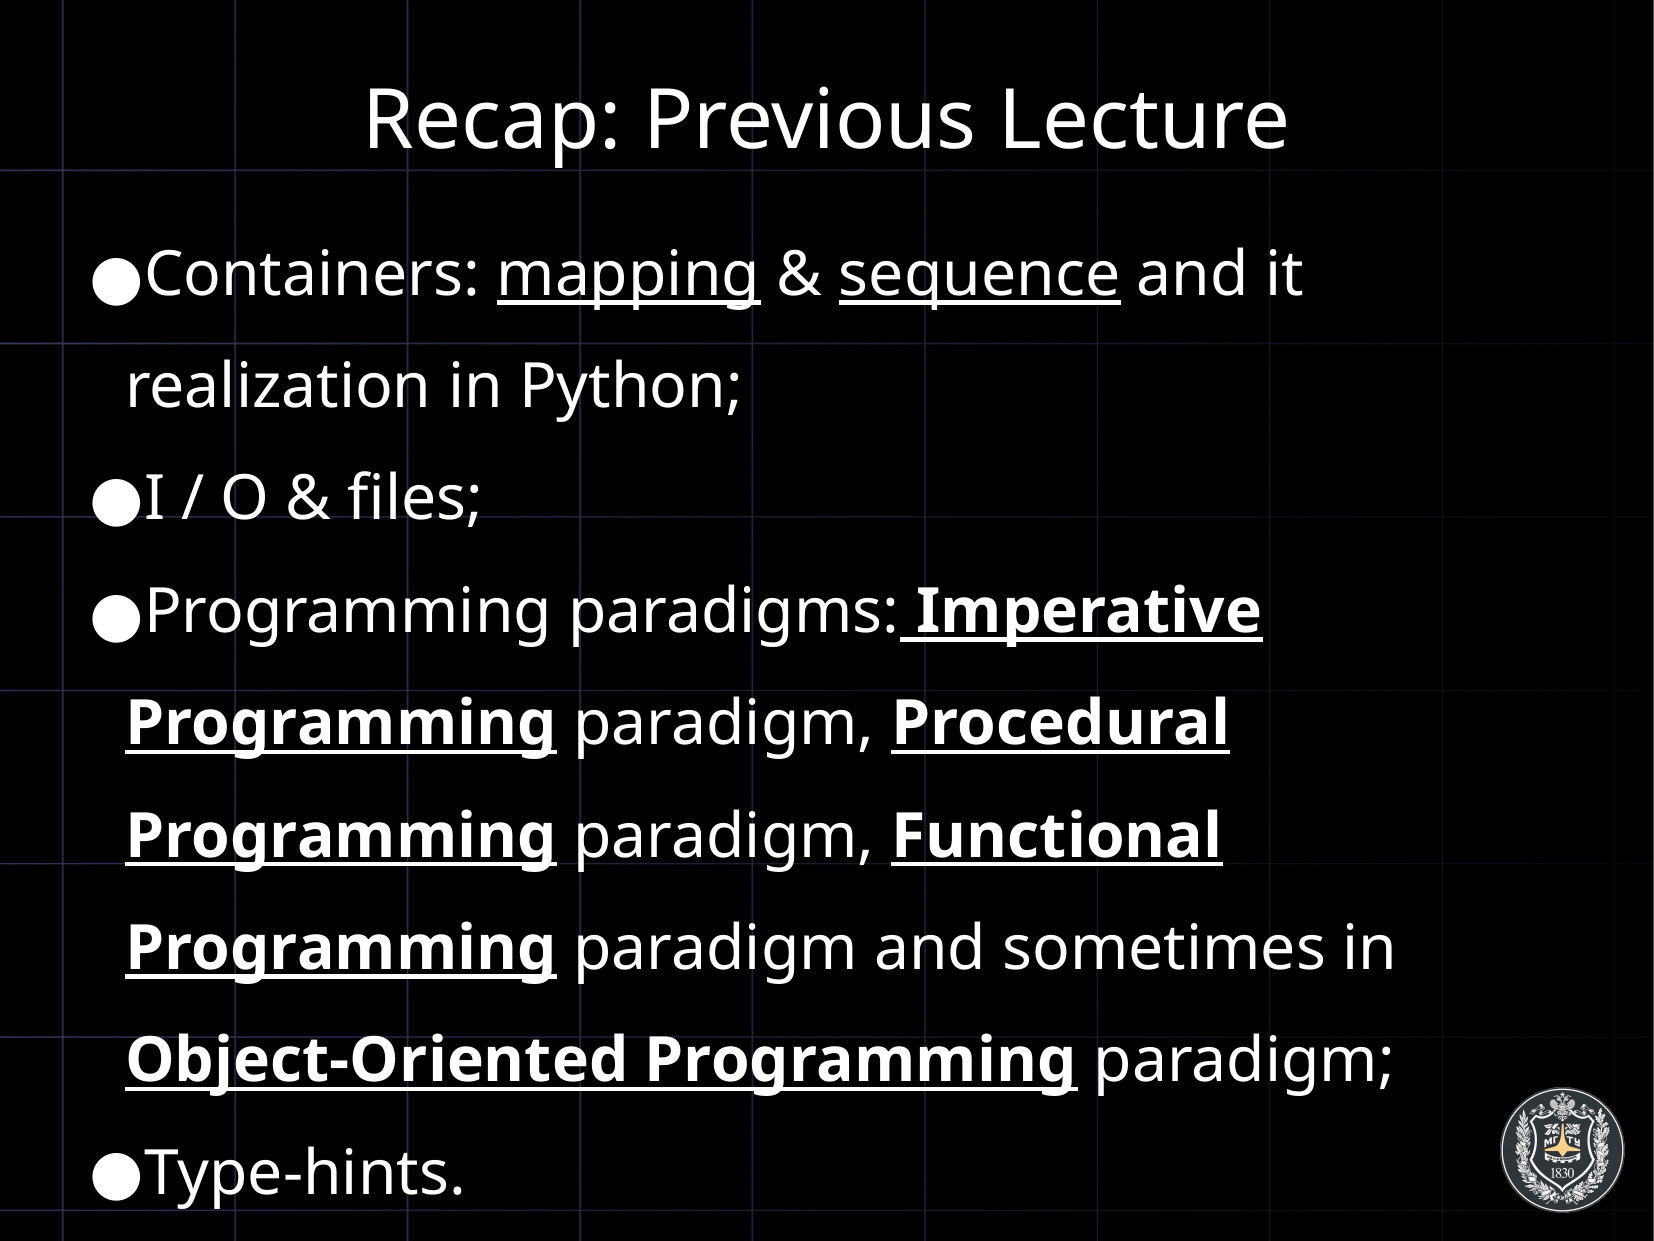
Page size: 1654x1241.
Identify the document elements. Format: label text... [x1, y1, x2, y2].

picture [0, 0, 1654, 1241]
text_box Containers: mapping & sequence and it realization in Python; I / O & files; Programming paradigms: Imperative Programming paradigm, Procedural Programming paradigm, Functional Programming paradigm and sometimes in Object-Oriented Programming paradigm; Type-hints. [74, 187, 1575, 1238]
text_box Recap: Previous Lecture [82, 37, 1571, 187]
